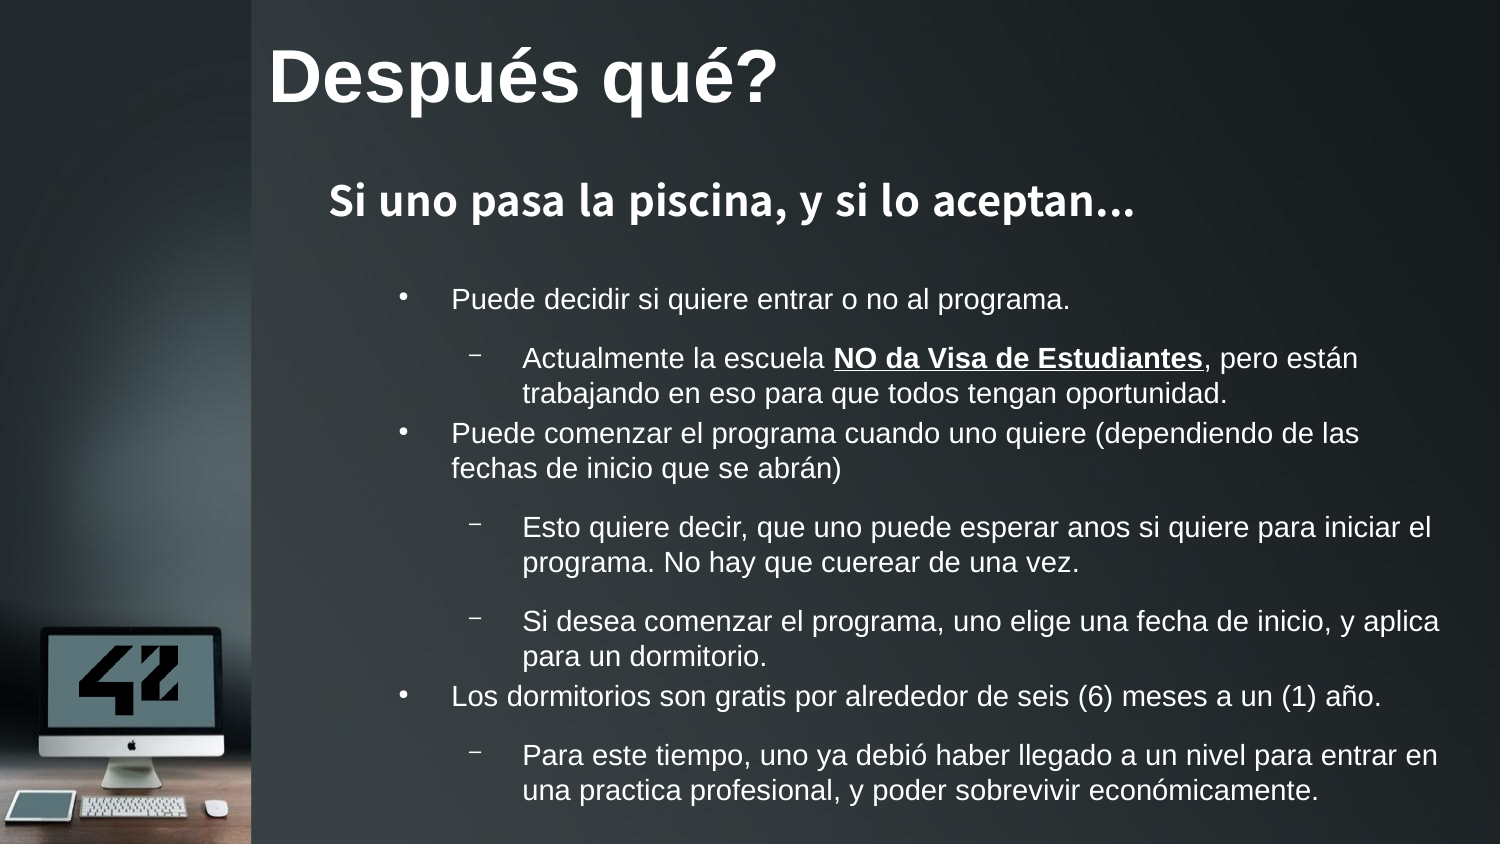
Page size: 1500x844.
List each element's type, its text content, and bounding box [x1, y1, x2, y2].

list Puede decidir si quiere entrar o no al programa. Actualmente la escuela NO da Visa de Estudiantes, pero están trabajando en eso para que todos tengan oportunidad. Puede comenzar el programa cuando uno quiere (dependiendo de las fechas de inicio que se abrán) Esto quiere decir, que uno puede esperar anos si quiere para iniciar el programa. No hay que cuerear de una vez. Si desea comenzar el programa, uno elige una fecha de inicio, y aplica para un dormitorio. Los dormitorios son gratis por alrededor de seis (6) meses a un (1) año. Para este tiempo, uno ya debió haber llegado a un nivel para entrar en una practica profesional, y poder sobrevivir económicamente. [315, 273, 1461, 765]
list Si uno pasa la piscina, y si lo aceptan... [313, 161, 1459, 238]
picture [0, 0, 1500, 844]
title Después qué? [253, 0, 1500, 146]
